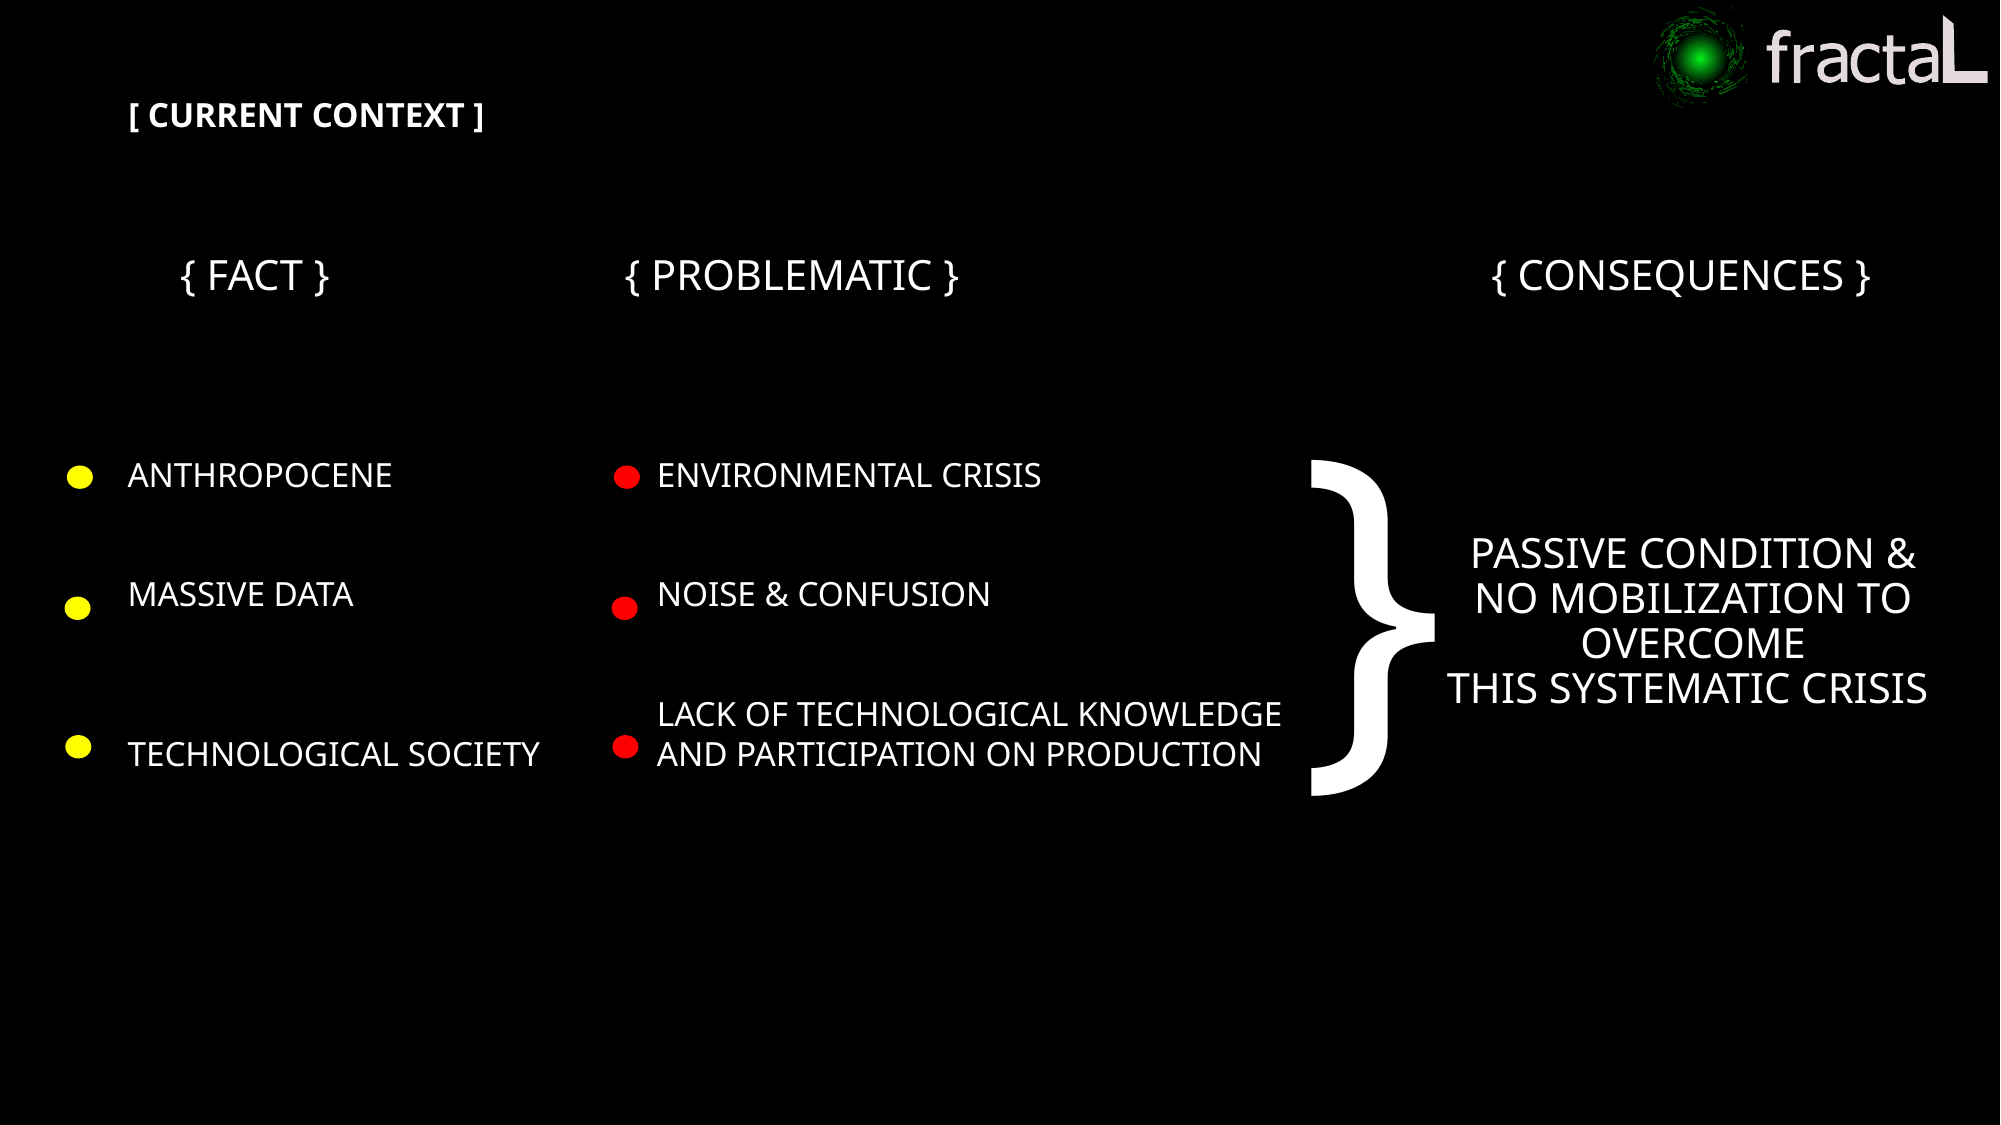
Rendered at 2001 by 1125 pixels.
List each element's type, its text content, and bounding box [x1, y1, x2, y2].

text_box [65, 597, 90, 619]
text_box { PROBLEMATIC } [553, 167, 1030, 386]
text_box ENVIRONMENTAL CRISIS NOISE & CONFUSION LACK OF TECHNOLOGICAL KNOWLEDGE AND PARTICIPATION ON PRODUCTION [642, 446, 1269, 781]
text_box [613, 736, 638, 758]
picture [1653, 5, 1988, 108]
text_box [66, 736, 91, 758]
text_box [612, 597, 637, 619]
text_box { FACT } [54, 167, 455, 386]
text_box [67, 466, 92, 488]
text_box [ current context ] [52, 86, 570, 142]
text_box PASSIVE CONDITION & NO MOBILIZATION TO OVERCOME THIS SYSTEMATIC CRISIS [1476, 525, 1981, 721]
text_box } [1269, 209, 1476, 1012]
text_box ANTHROPOCENE MASSIVE DATA TECHNOLOGICAL SOCIETY [112, 446, 613, 781]
text_box { CONSEQUENCES } [1443, 167, 1920, 386]
text_box [614, 466, 639, 488]
